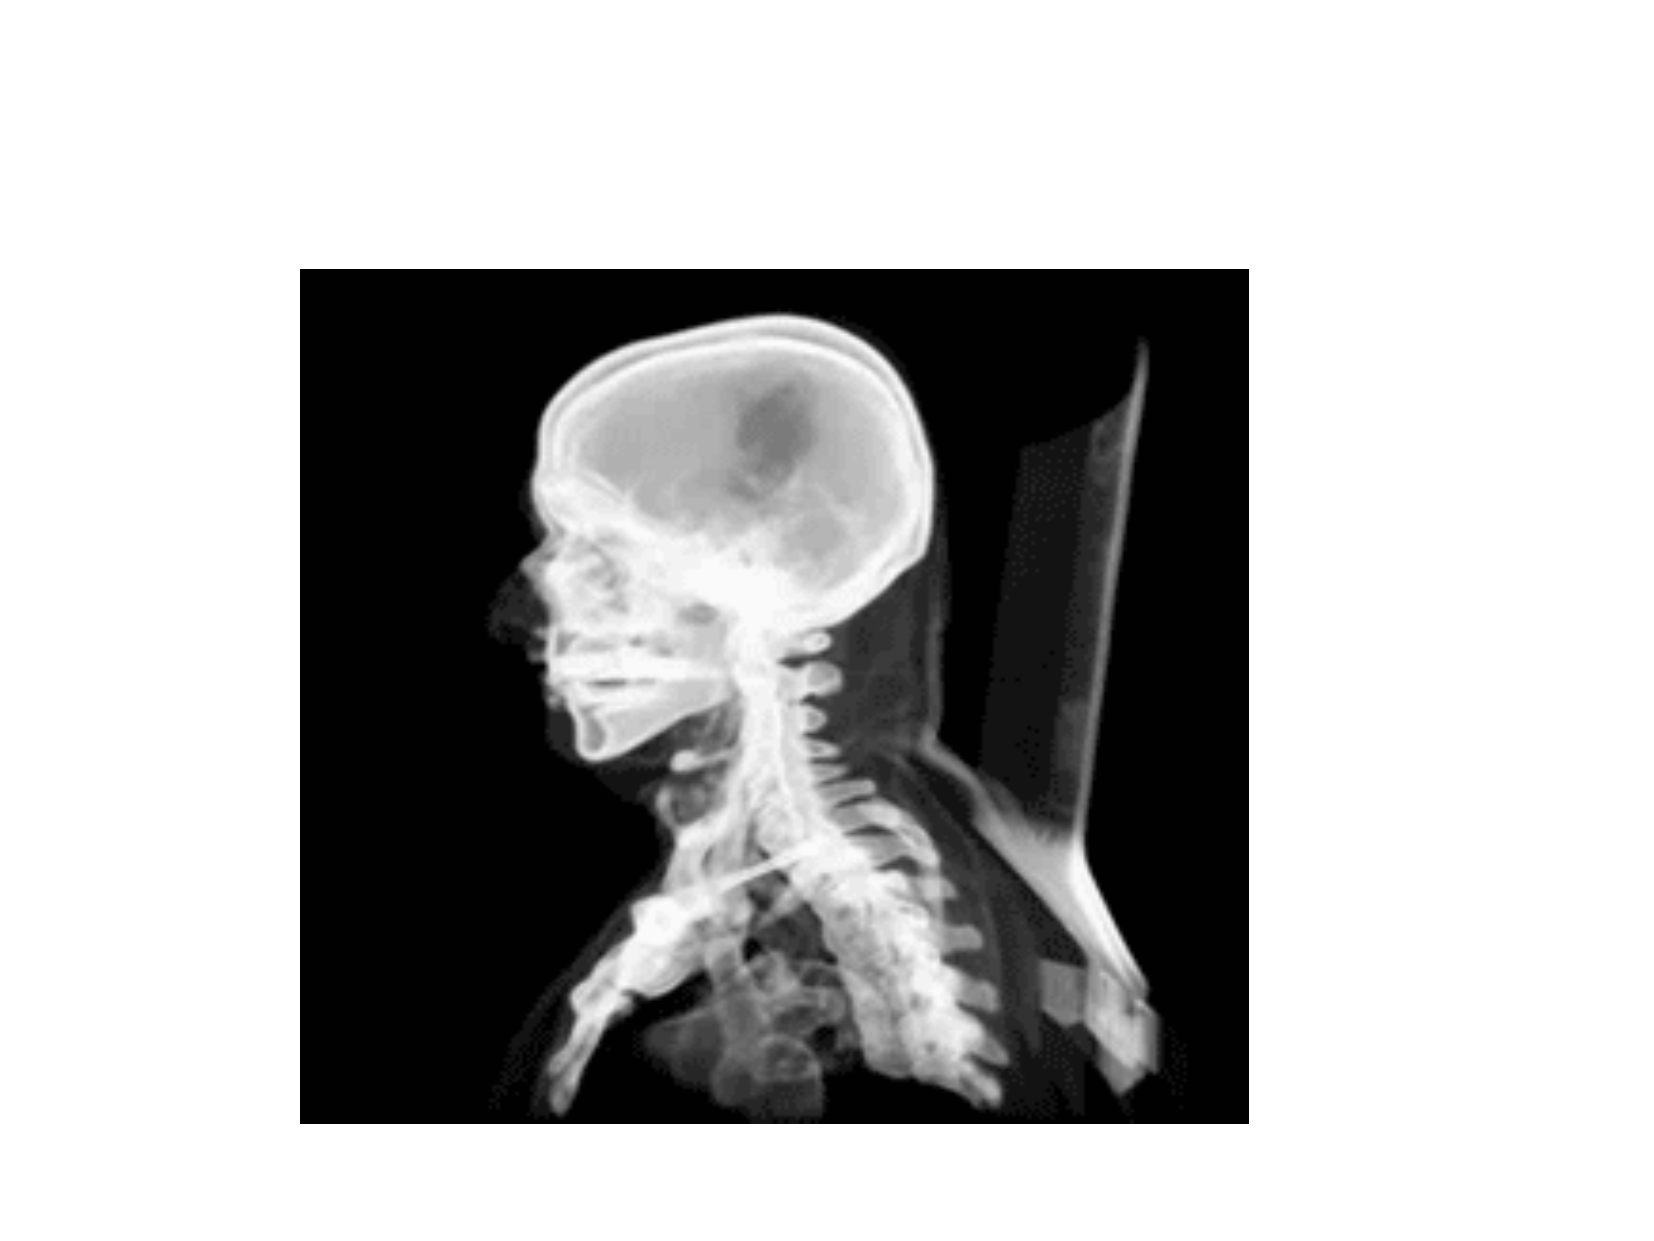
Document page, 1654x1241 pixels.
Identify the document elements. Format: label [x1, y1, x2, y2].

picture [300, 269, 1249, 1124]
